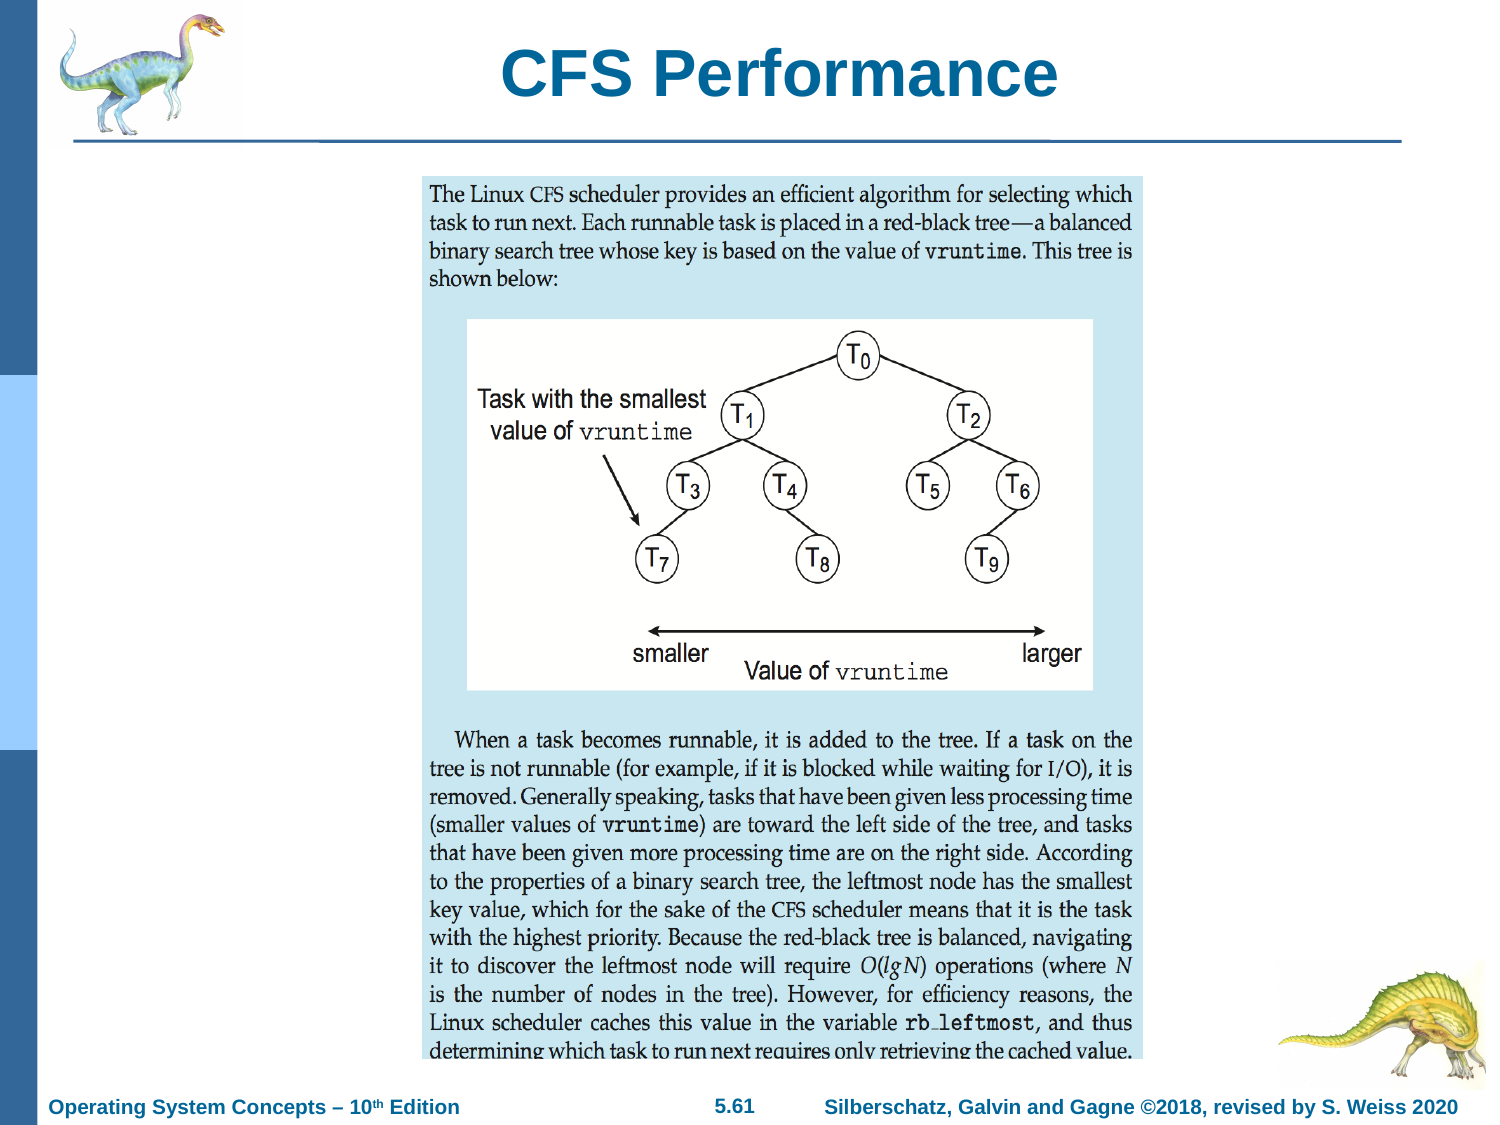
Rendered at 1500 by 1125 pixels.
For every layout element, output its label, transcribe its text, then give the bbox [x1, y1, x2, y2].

picture [422, 176, 1143, 1059]
picture [46, 0, 243, 149]
picture [1275, 959, 1486, 1090]
picture [1141, 1099, 1149, 1104]
text_box CFS Performance [135, 22, 1426, 118]
